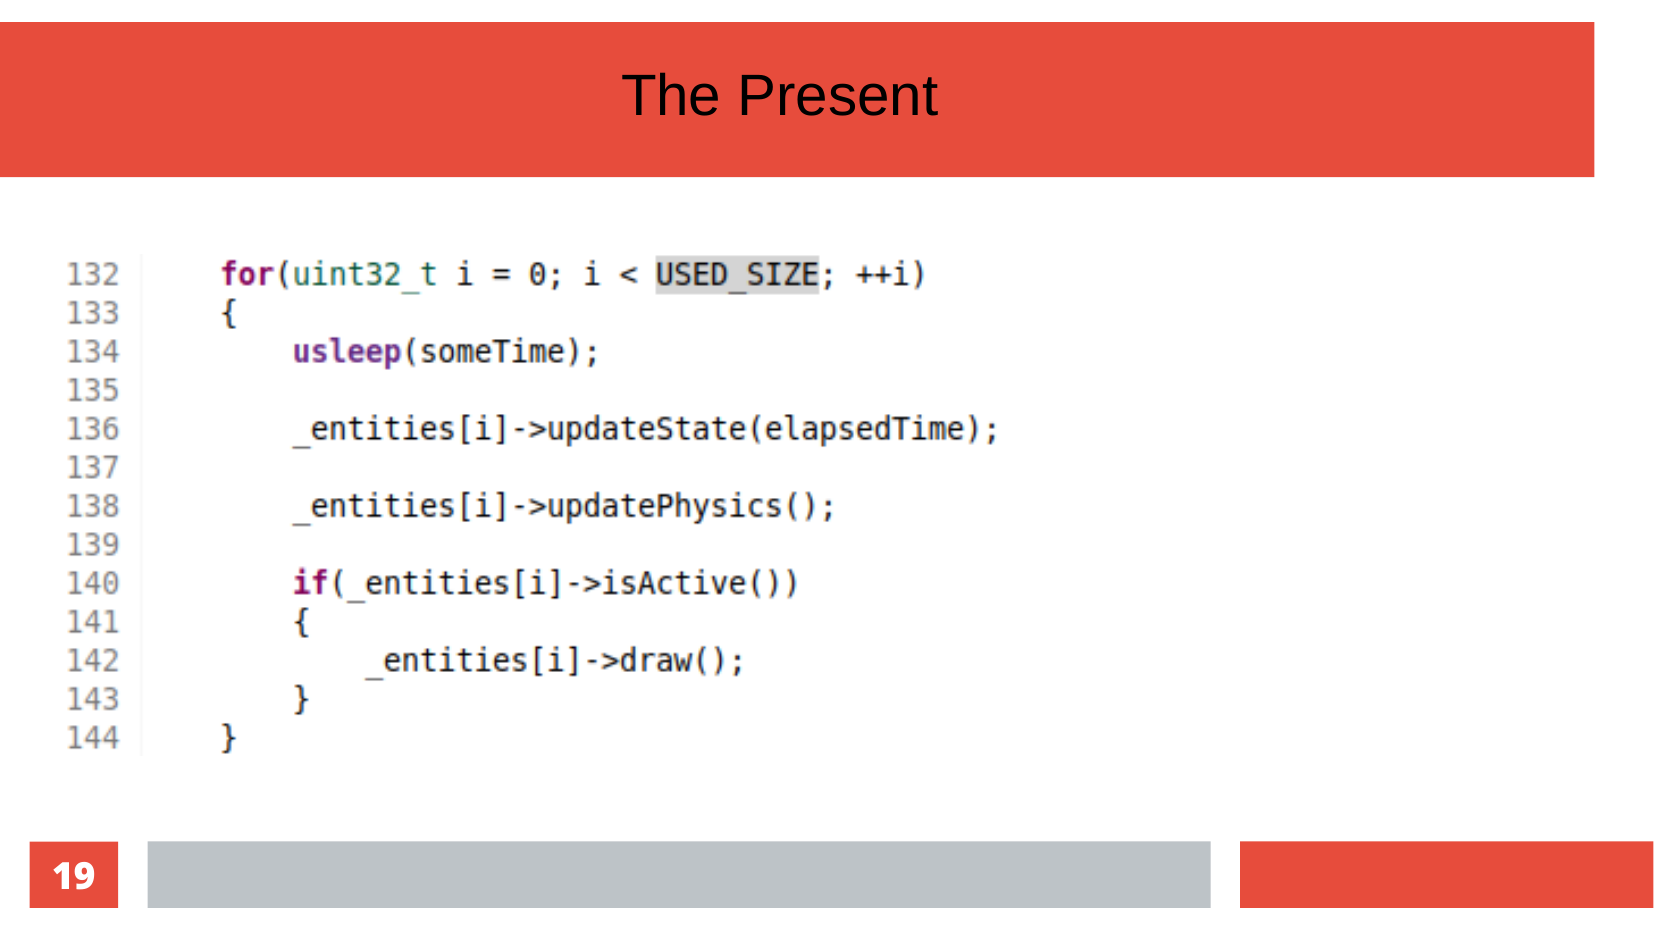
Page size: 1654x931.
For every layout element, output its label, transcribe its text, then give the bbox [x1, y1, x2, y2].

text_box The Present [270, 55, 1291, 136]
picture [66, 254, 1006, 756]
